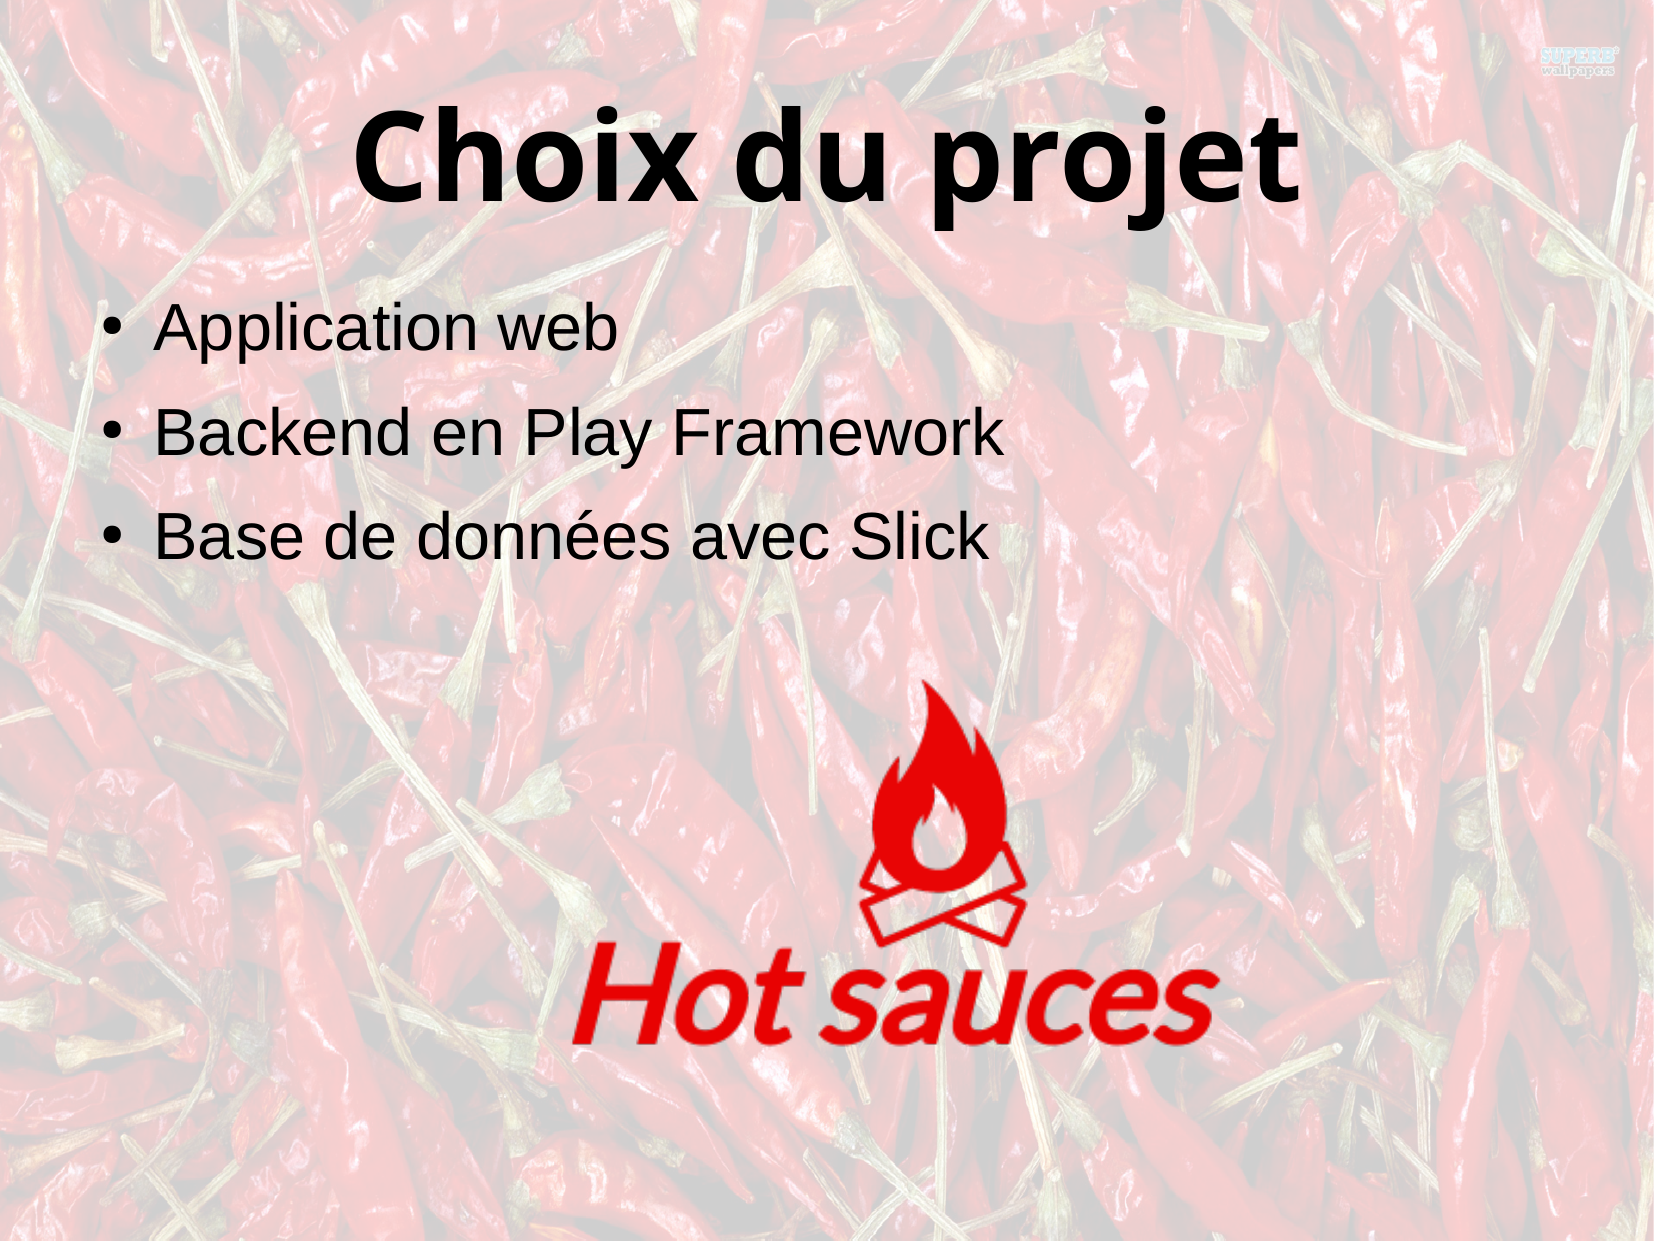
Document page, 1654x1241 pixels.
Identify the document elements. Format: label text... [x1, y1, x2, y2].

list Application web Backend en Play Framework Base de données avec Slick [82, 290, 1571, 1010]
picture [0, 0, 1654, 1241]
title Choix du projet [82, 49, 1571, 257]
